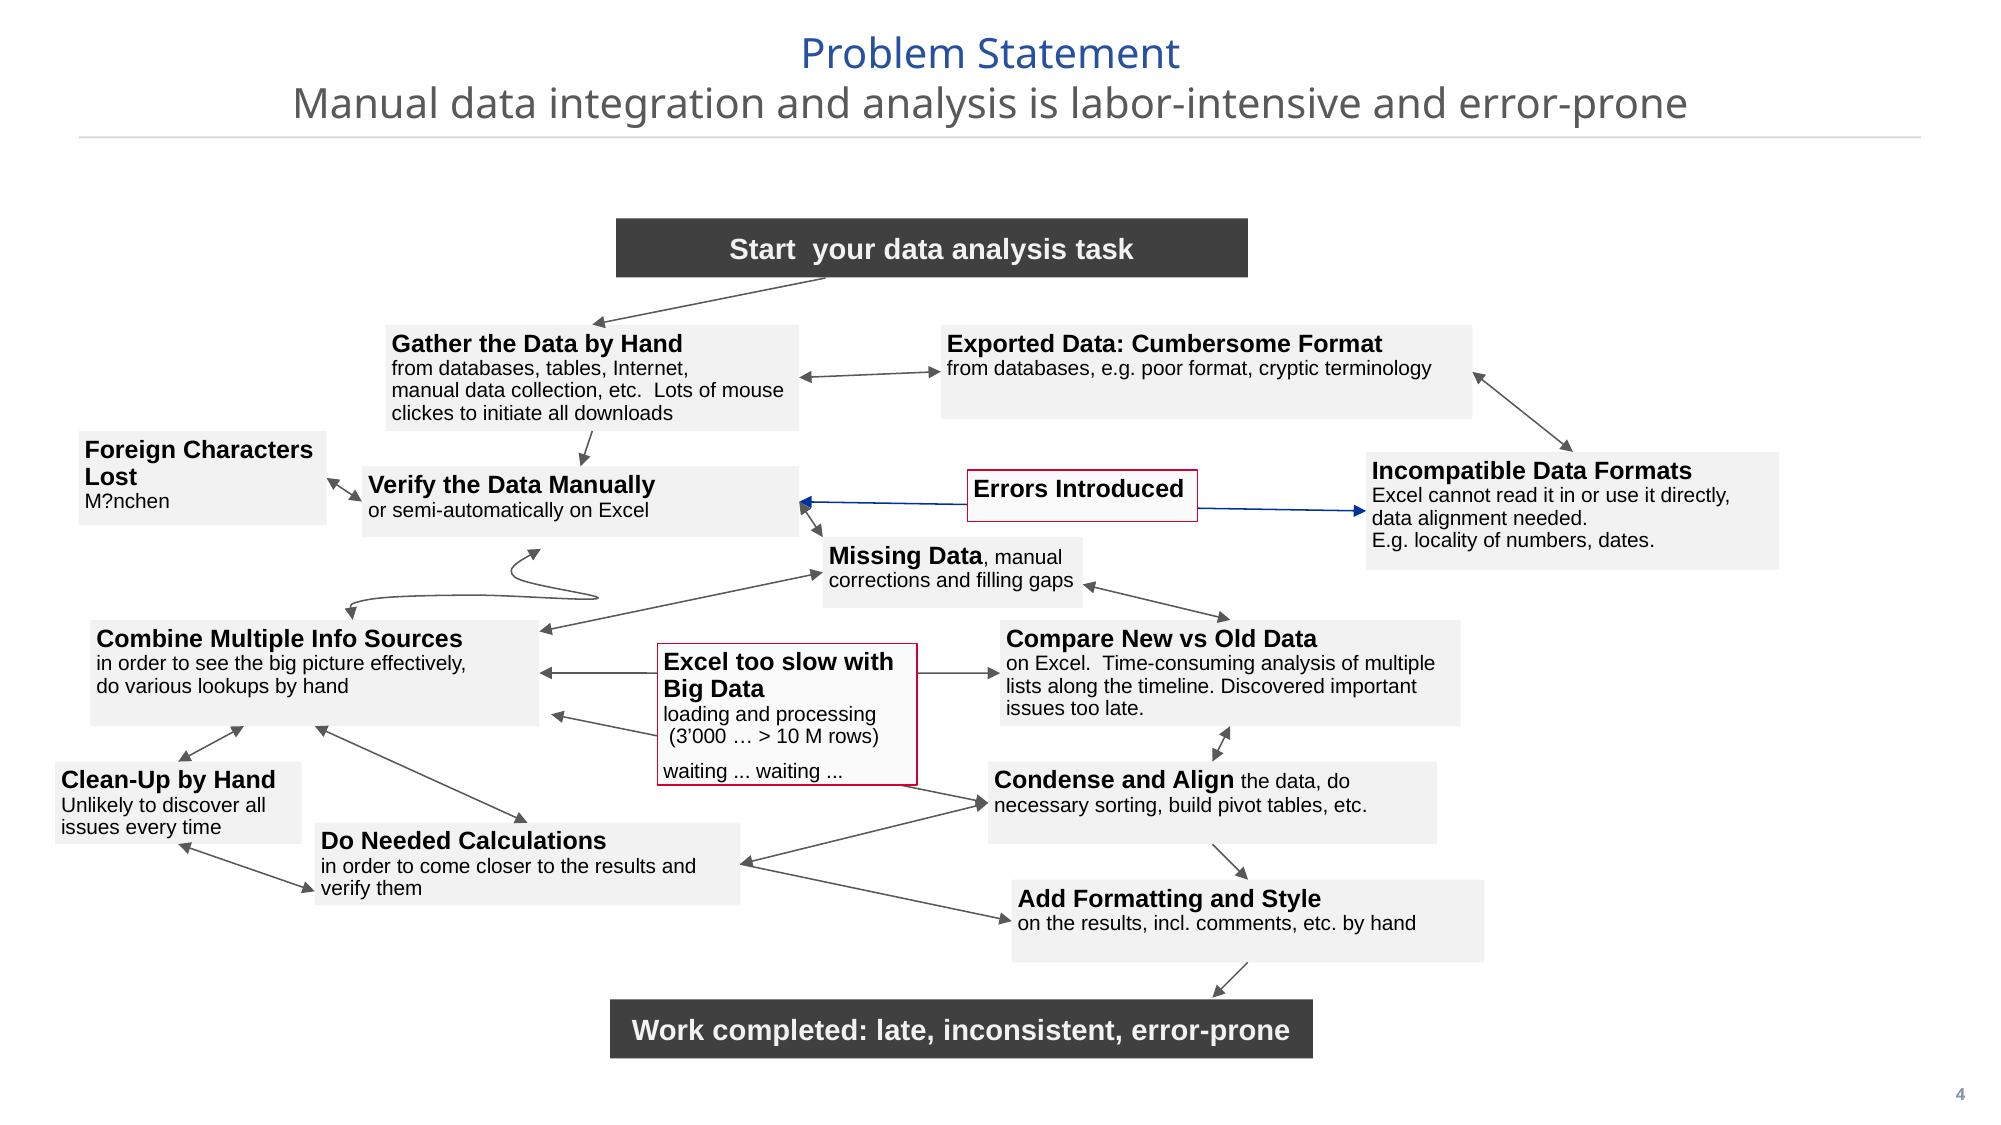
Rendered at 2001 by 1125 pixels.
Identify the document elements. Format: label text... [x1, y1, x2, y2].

text_box Compare New vs Old Data on Excel. Time-consuming analysis of multiple lists along the timeline. Discovered important issues too late. [1000, 619, 1461, 727]
title Problem Statement Manual data integration and analysis is labor-intensive and error-prone [76, 19, 1920, 137]
text_box Errors Introduced [967, 469, 1198, 522]
text_box Verify the Data Manually or semi-automatically on Excel [362, 466, 800, 538]
text_box Do Needed Calculations in order to come closer to the results and verify them [314, 822, 741, 906]
text_box Incompatible Data Formats Excel cannot read it in or use it directly, data alignment needed. E.g. locality of numbers, dates. [1366, 451, 1780, 570]
text_box Gather the Data by Hand from databases, tables, Internet, manual data collection, etc. Lots of mouse clickes to initiate all downloads [385, 324, 800, 431]
text_box Foreign Characters Lost M?nchen [78, 430, 327, 526]
text_box Start your data analysis task [616, 218, 1248, 278]
text_box Work completed: late, inconsistent, error-prone [610, 999, 1313, 1059]
text_box Add Formatting and Style on the results, incl. comments, etc. by hand [1011, 879, 1485, 963]
text_box Exported Data: Cumbersome Format from databases, e.g. poor format, cryptic terminology [940, 324, 1473, 420]
text_box Missing Data, manual corrections and filling gaps [822, 537, 1083, 608]
text_box Condense and Align the data, do necessary sorting, build pivot tables, etc. [988, 761, 1437, 845]
text_box Combine Multiple Info Sources in order to see the big picture effectively, do various lookups by hand [90, 619, 540, 727]
text_box Clean-Up by Hand Unlikely to discover all issues every time [55, 761, 302, 845]
text_box Excel too slow with Big Data loading and processing (3’000 … > 10 M rows) waiting ... waiting ... [657, 643, 918, 786]
